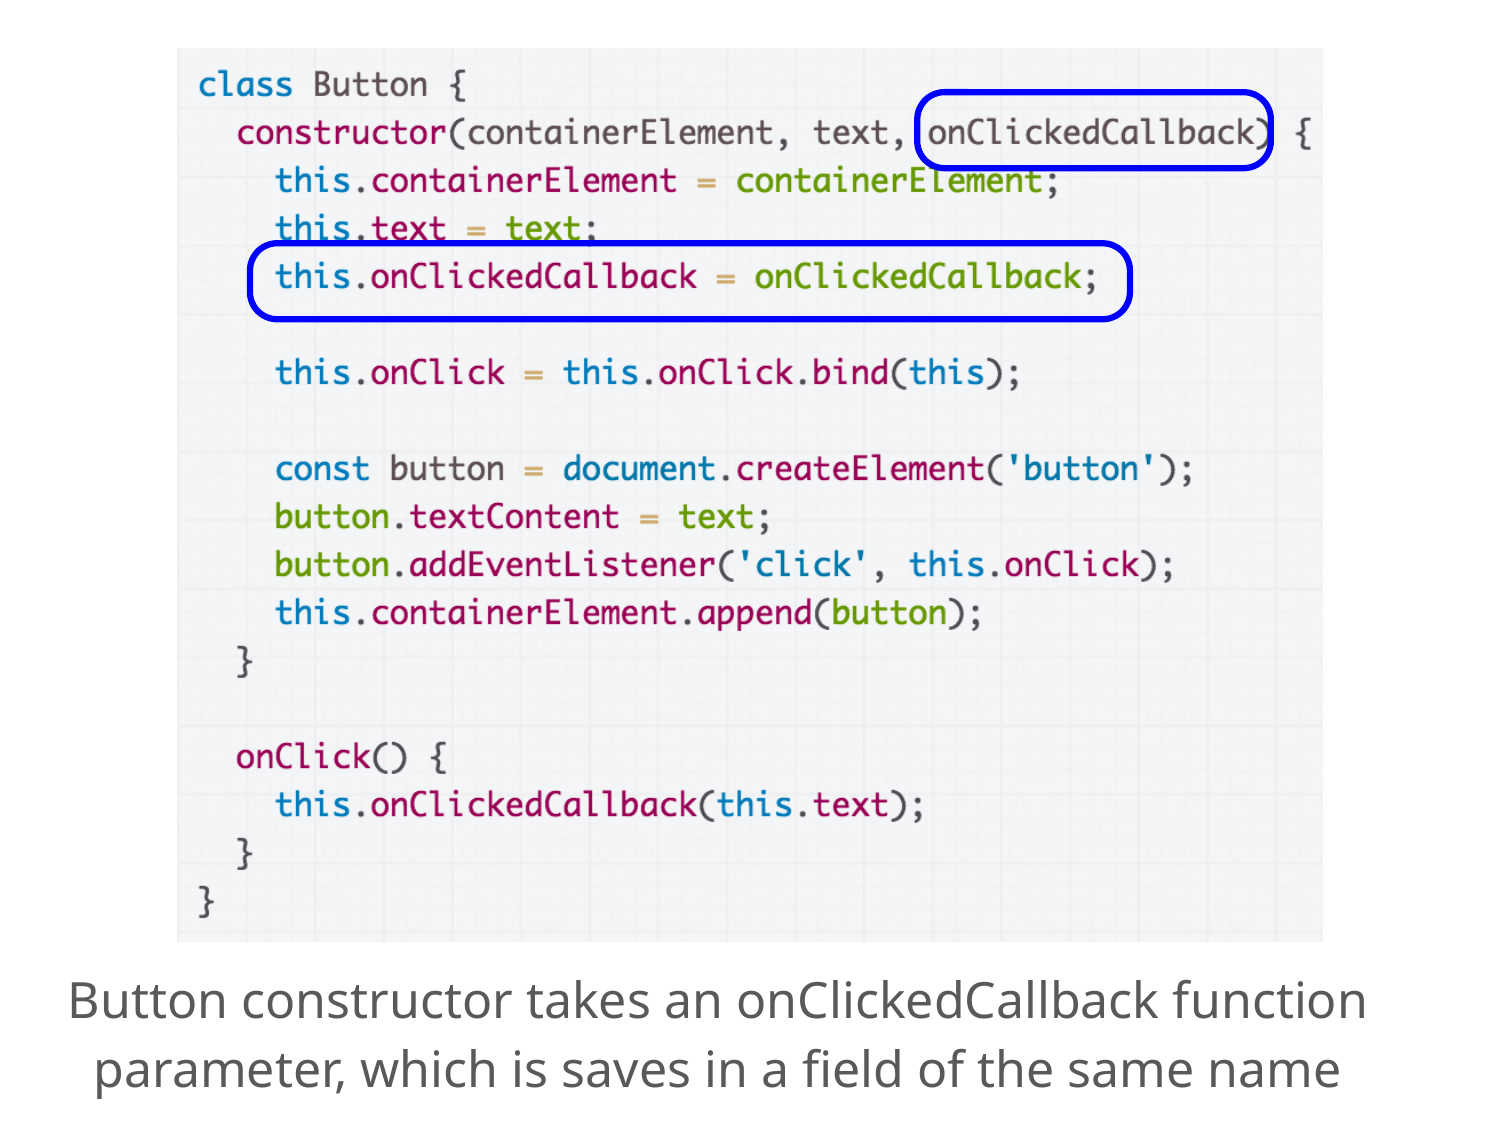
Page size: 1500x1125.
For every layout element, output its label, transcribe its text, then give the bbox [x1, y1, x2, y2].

picture [177, 48, 1323, 942]
list Button constructor takes an onClickedCallback function parameter, which is saves in a field of the same name [17, 944, 1419, 1063]
